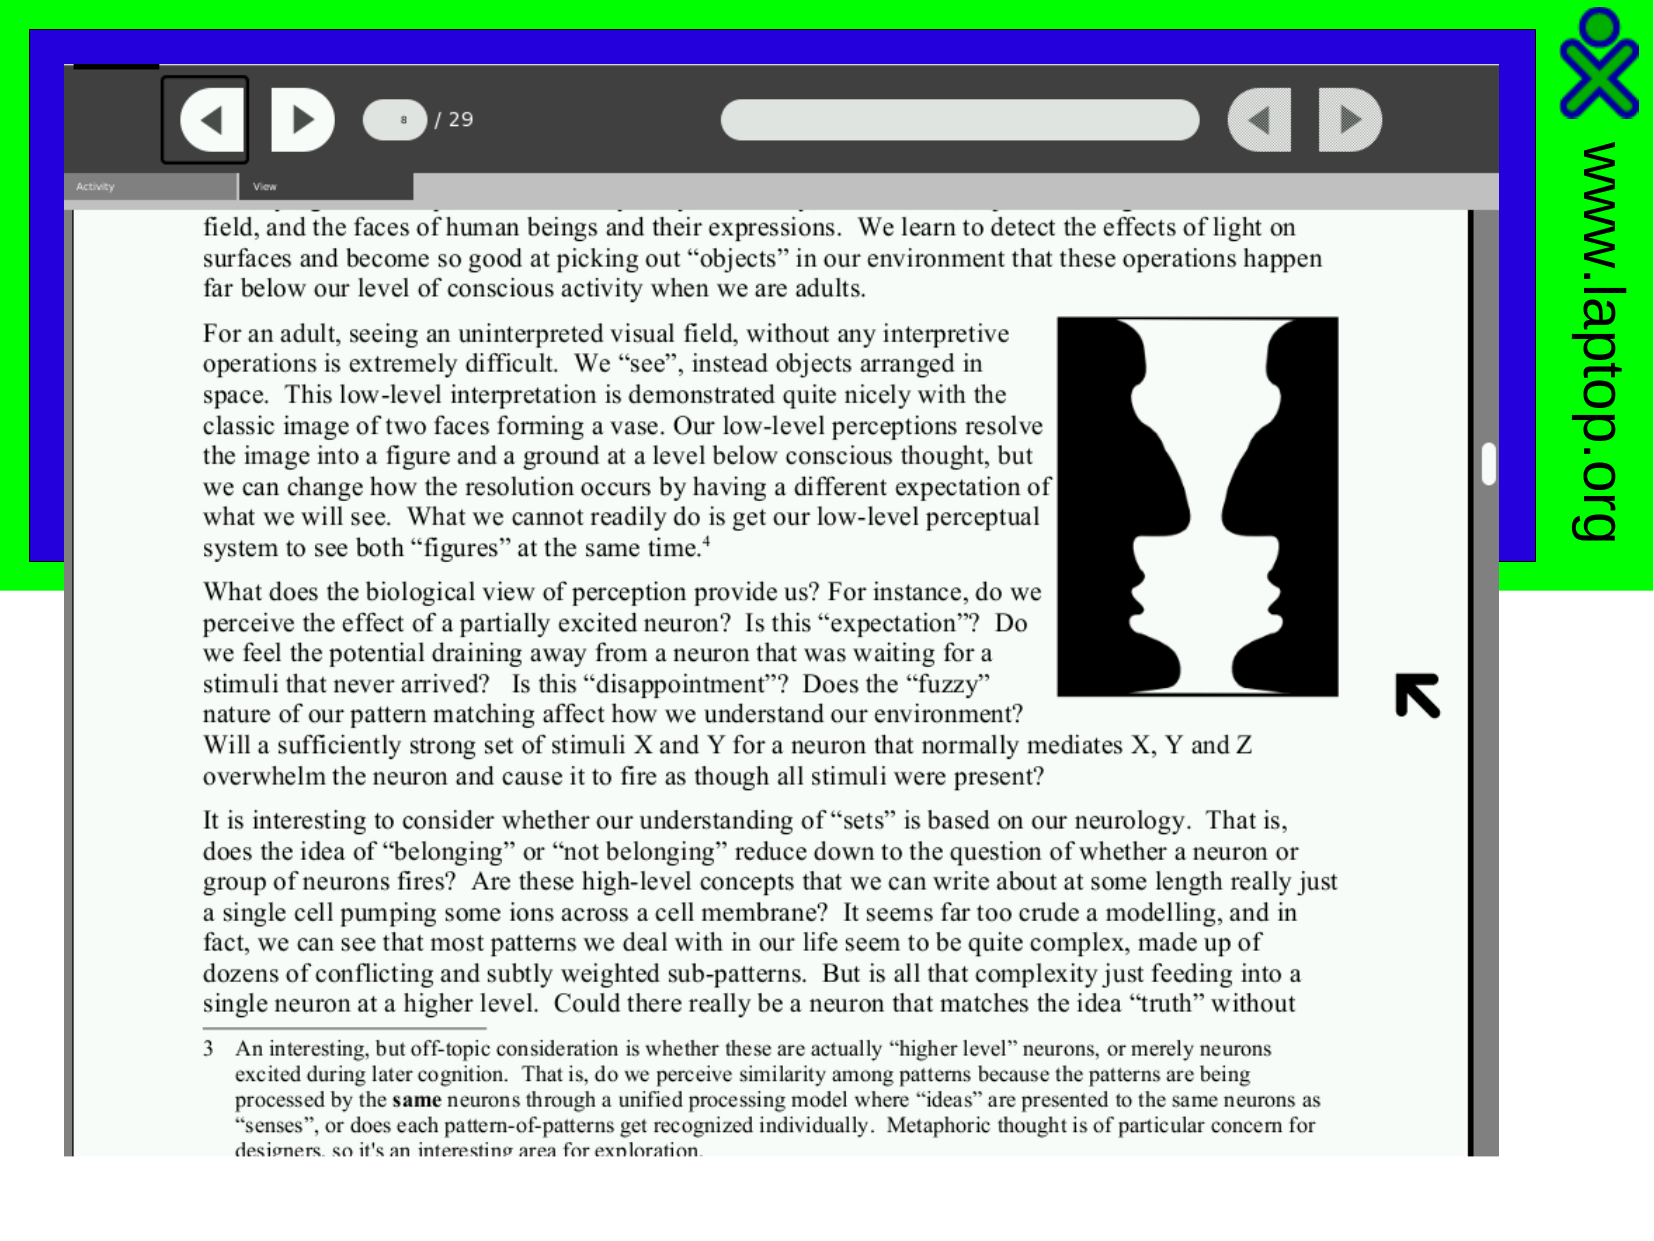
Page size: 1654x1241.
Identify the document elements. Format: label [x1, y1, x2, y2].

picture [1559, 7, 1639, 119]
title [59, 49, 1506, 532]
picture [64, 64, 1499, 1158]
